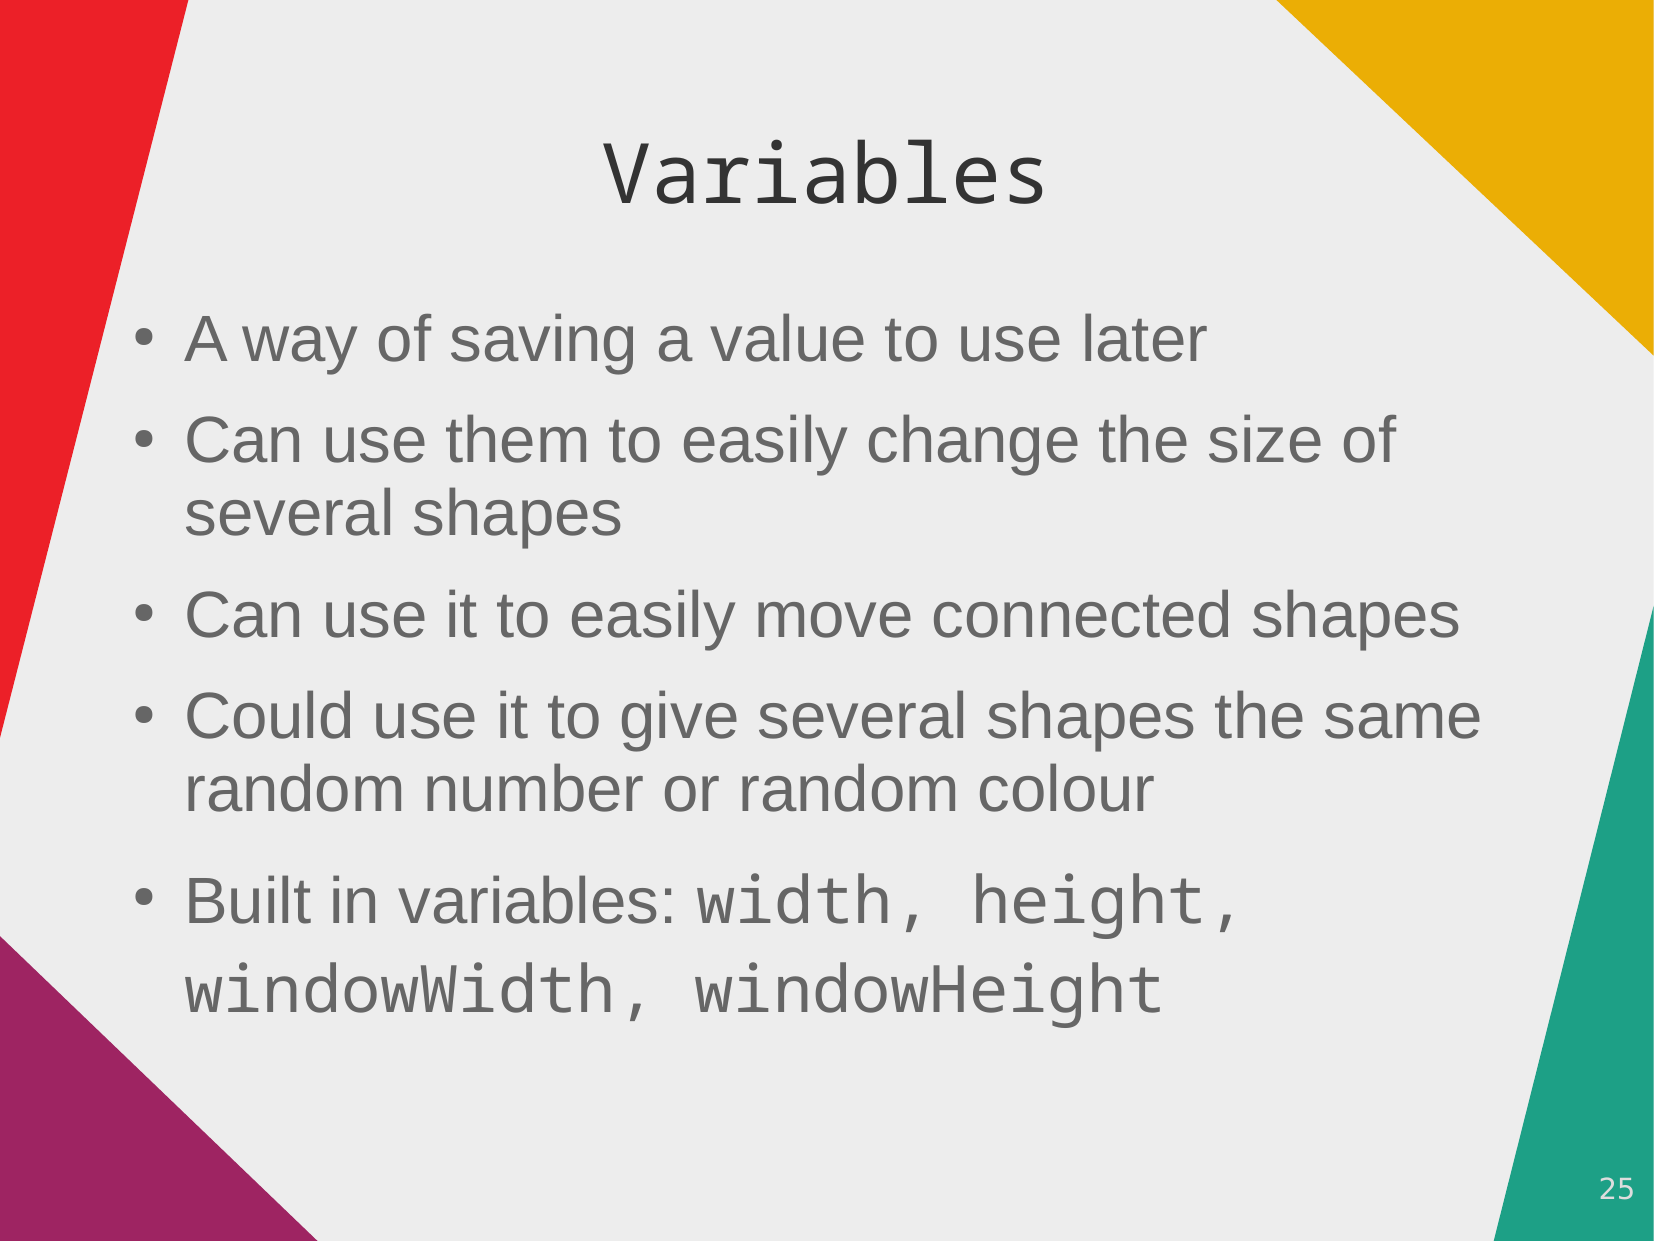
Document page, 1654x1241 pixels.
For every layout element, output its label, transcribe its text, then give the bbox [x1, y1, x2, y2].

title Variables [114, 73, 1539, 271]
list A way of saving a value to use later Can use them to easily change the size of several shapes Can use it to easily move connected shapes Could use it to give several shapes the same random number or random colour Built in variables: width, height, windowWidth, windowHeight [114, 302, 1539, 1033]
